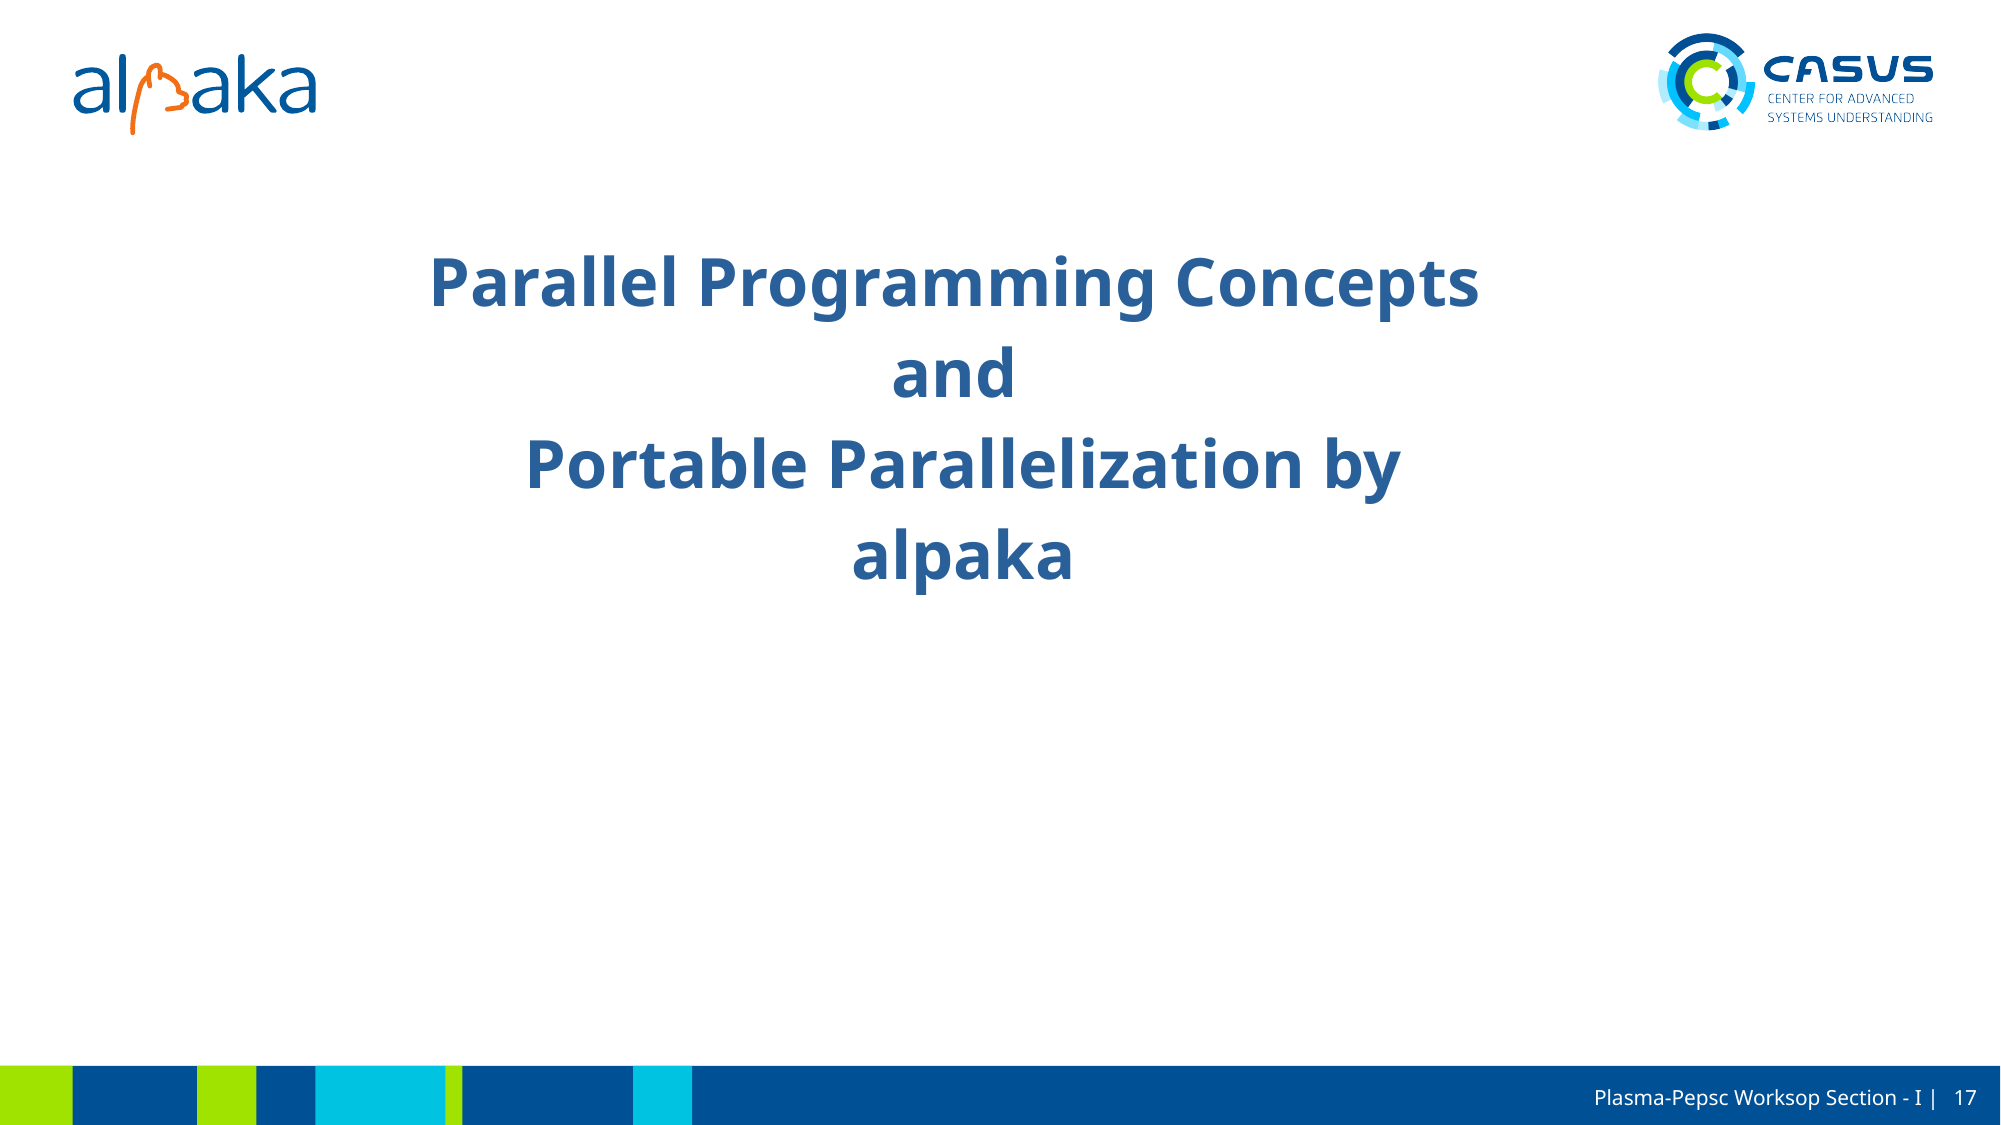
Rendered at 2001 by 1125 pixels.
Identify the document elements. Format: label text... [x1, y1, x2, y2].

picture [1658, 33, 1933, 131]
picture [72, 53, 317, 136]
title Parallel Programming Concepts and Portable Parallelization by alpaka [408, 190, 1519, 645]
